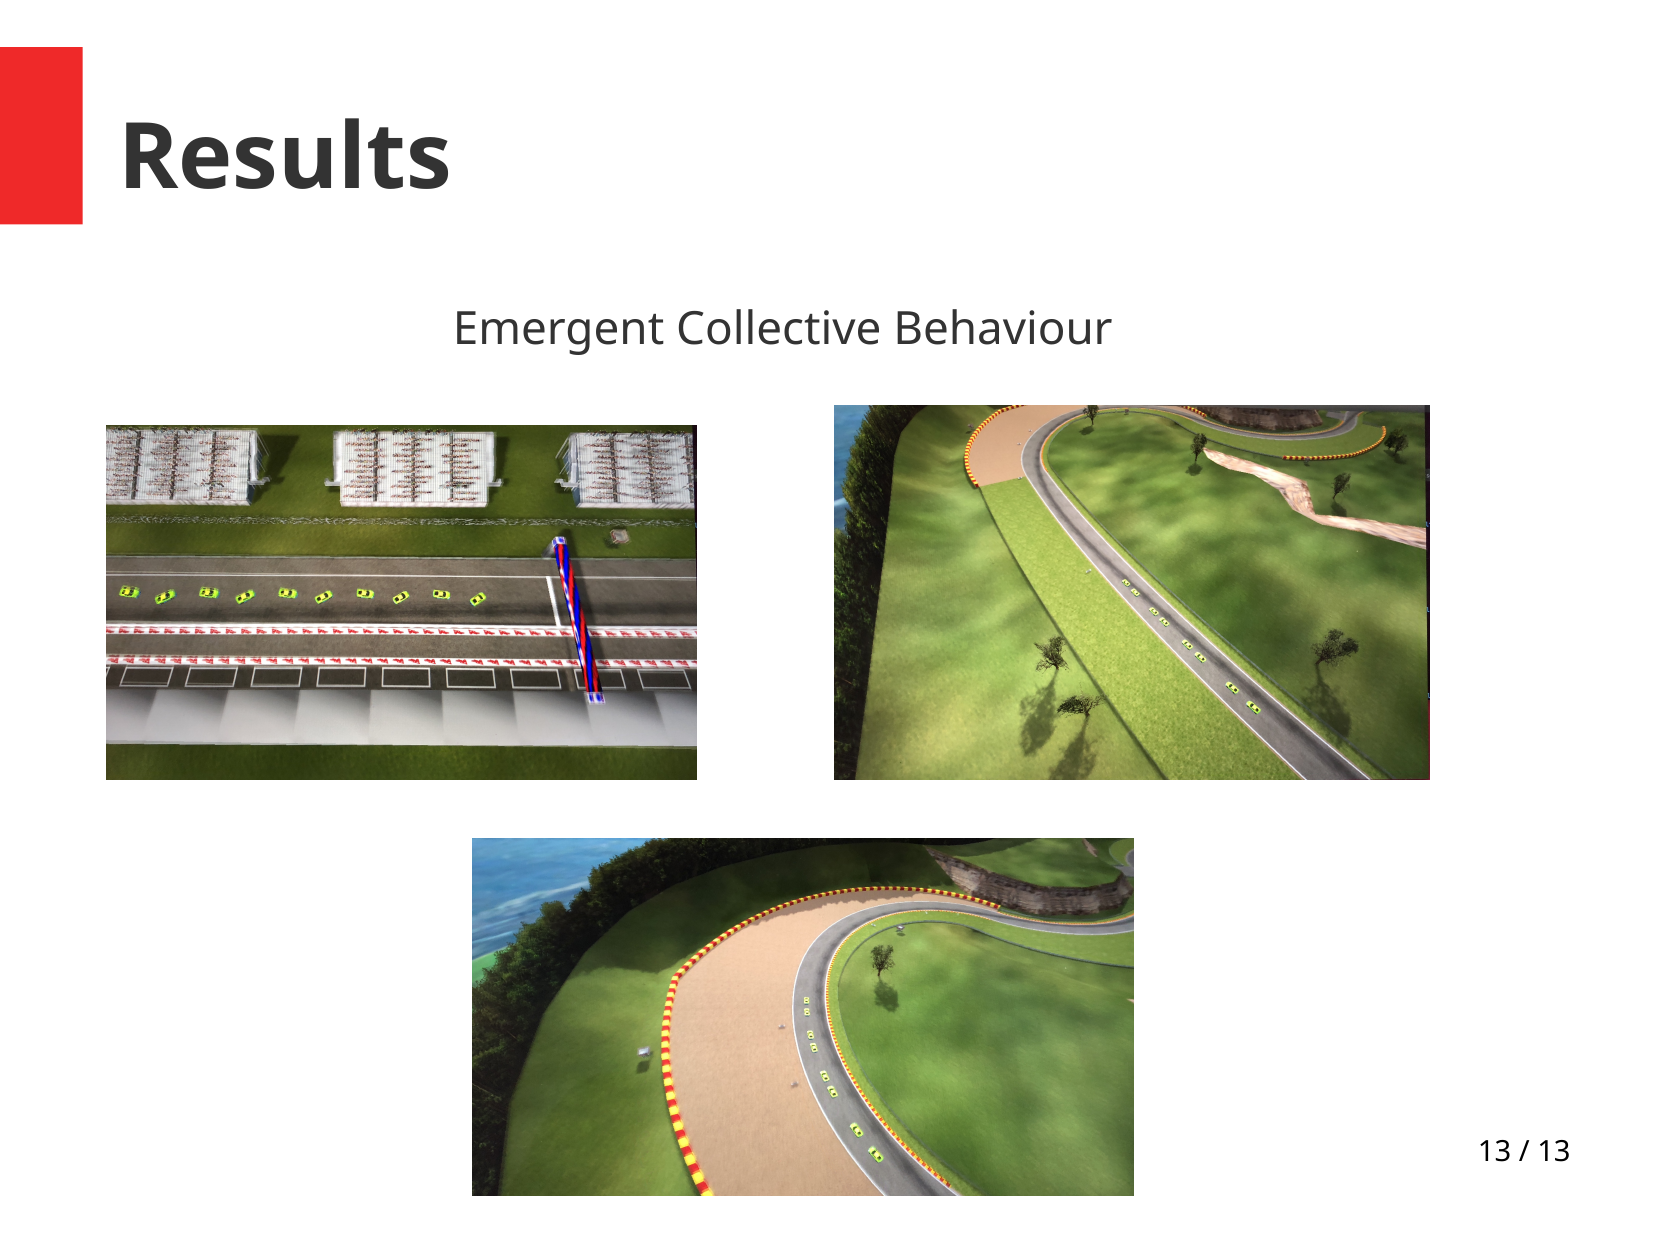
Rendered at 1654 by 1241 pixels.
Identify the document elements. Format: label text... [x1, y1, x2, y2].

picture [472, 838, 1134, 1196]
text_box Emergent Collective Behaviour [311, 295, 1193, 364]
picture [106, 425, 697, 780]
title Results [118, 49, 1571, 257]
picture [834, 405, 1430, 780]
